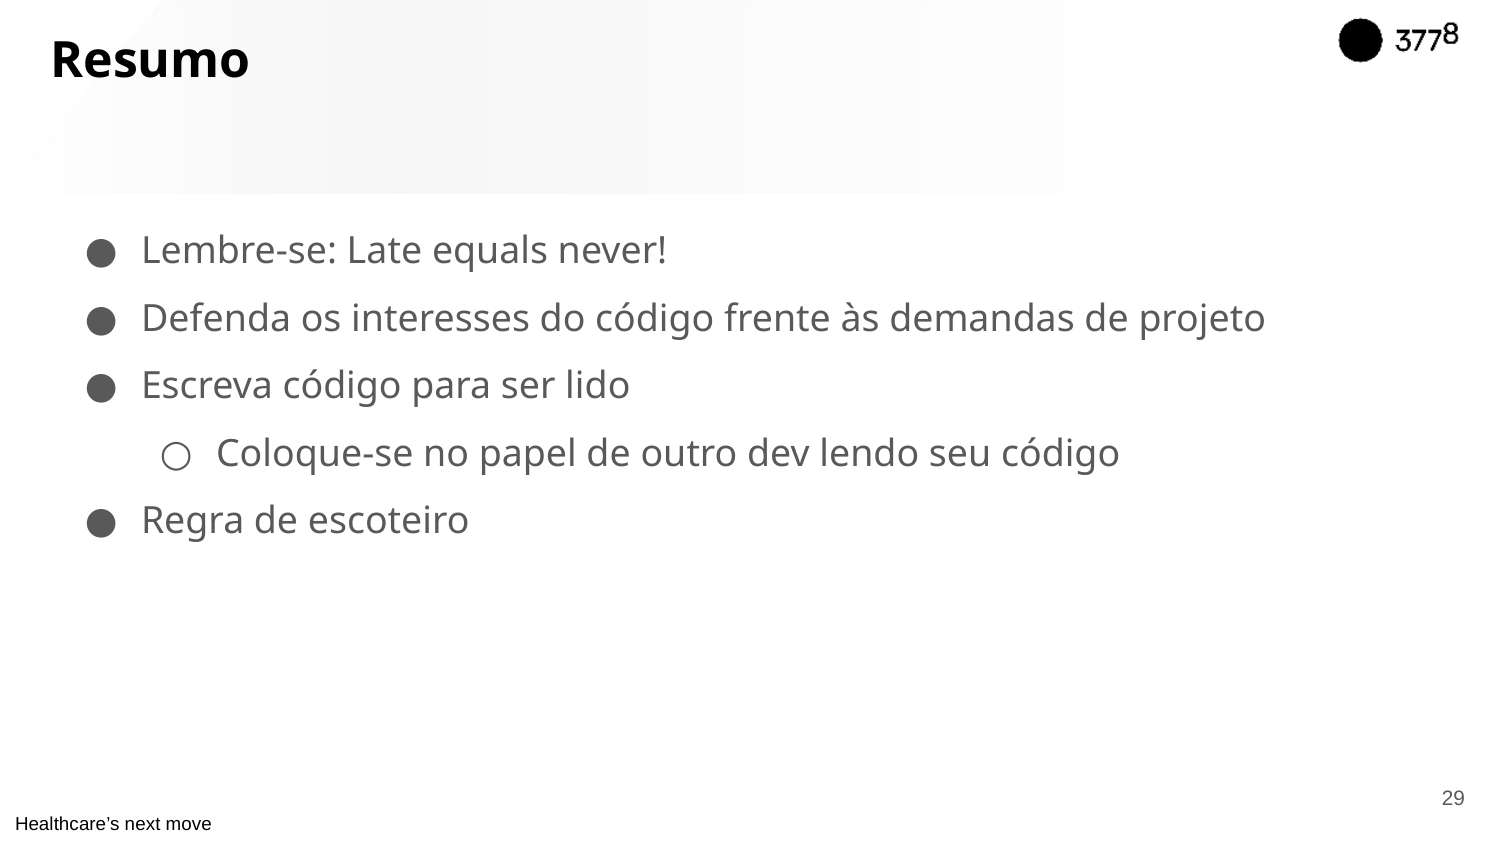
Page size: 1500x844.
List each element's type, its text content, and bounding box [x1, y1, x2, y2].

list Lembre-se: Late equals never! Defenda os interesses do código frente às demandas de projeto Escreva código para ser lido Coloque-se no papel de outro dev lendo seu código Regra de escoteiro [51, 189, 1449, 750]
picture [0, 0, 1500, 194]
title Resumo [35, 12, 1308, 107]
slide_number <number> [1389, 764, 1480, 830]
